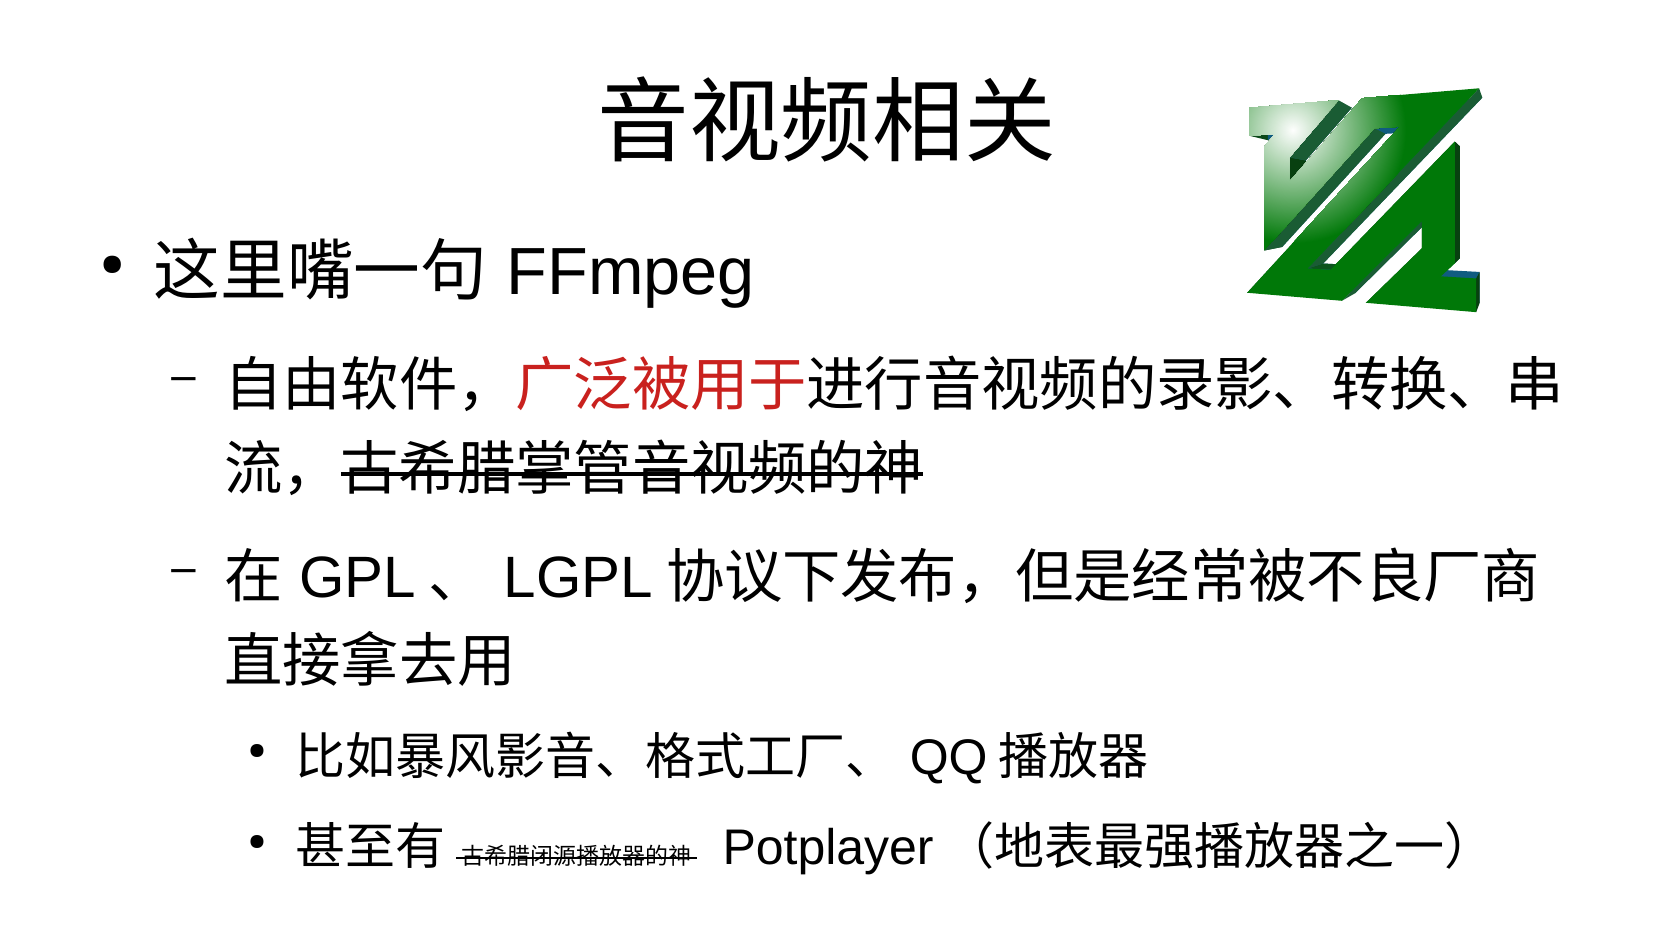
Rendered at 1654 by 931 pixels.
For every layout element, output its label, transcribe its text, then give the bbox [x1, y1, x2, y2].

title 音视频相关 [82, 37, 1571, 193]
picture [1240, 75, 1490, 325]
list 这里嘴一句FFmpeg 自由软件，广泛被用于进行音视频的录影、转换、串流，古希腊掌管音视频的神 在GPL、LGPL协议下发布，但是经常被不良厂商直接拿去用 比如暴风影音、格式工厂、QQ播放器 甚至有 古希腊闭源播放器的神 Potplayer（地表最强播放器之一） [82, 217, 1571, 886]
